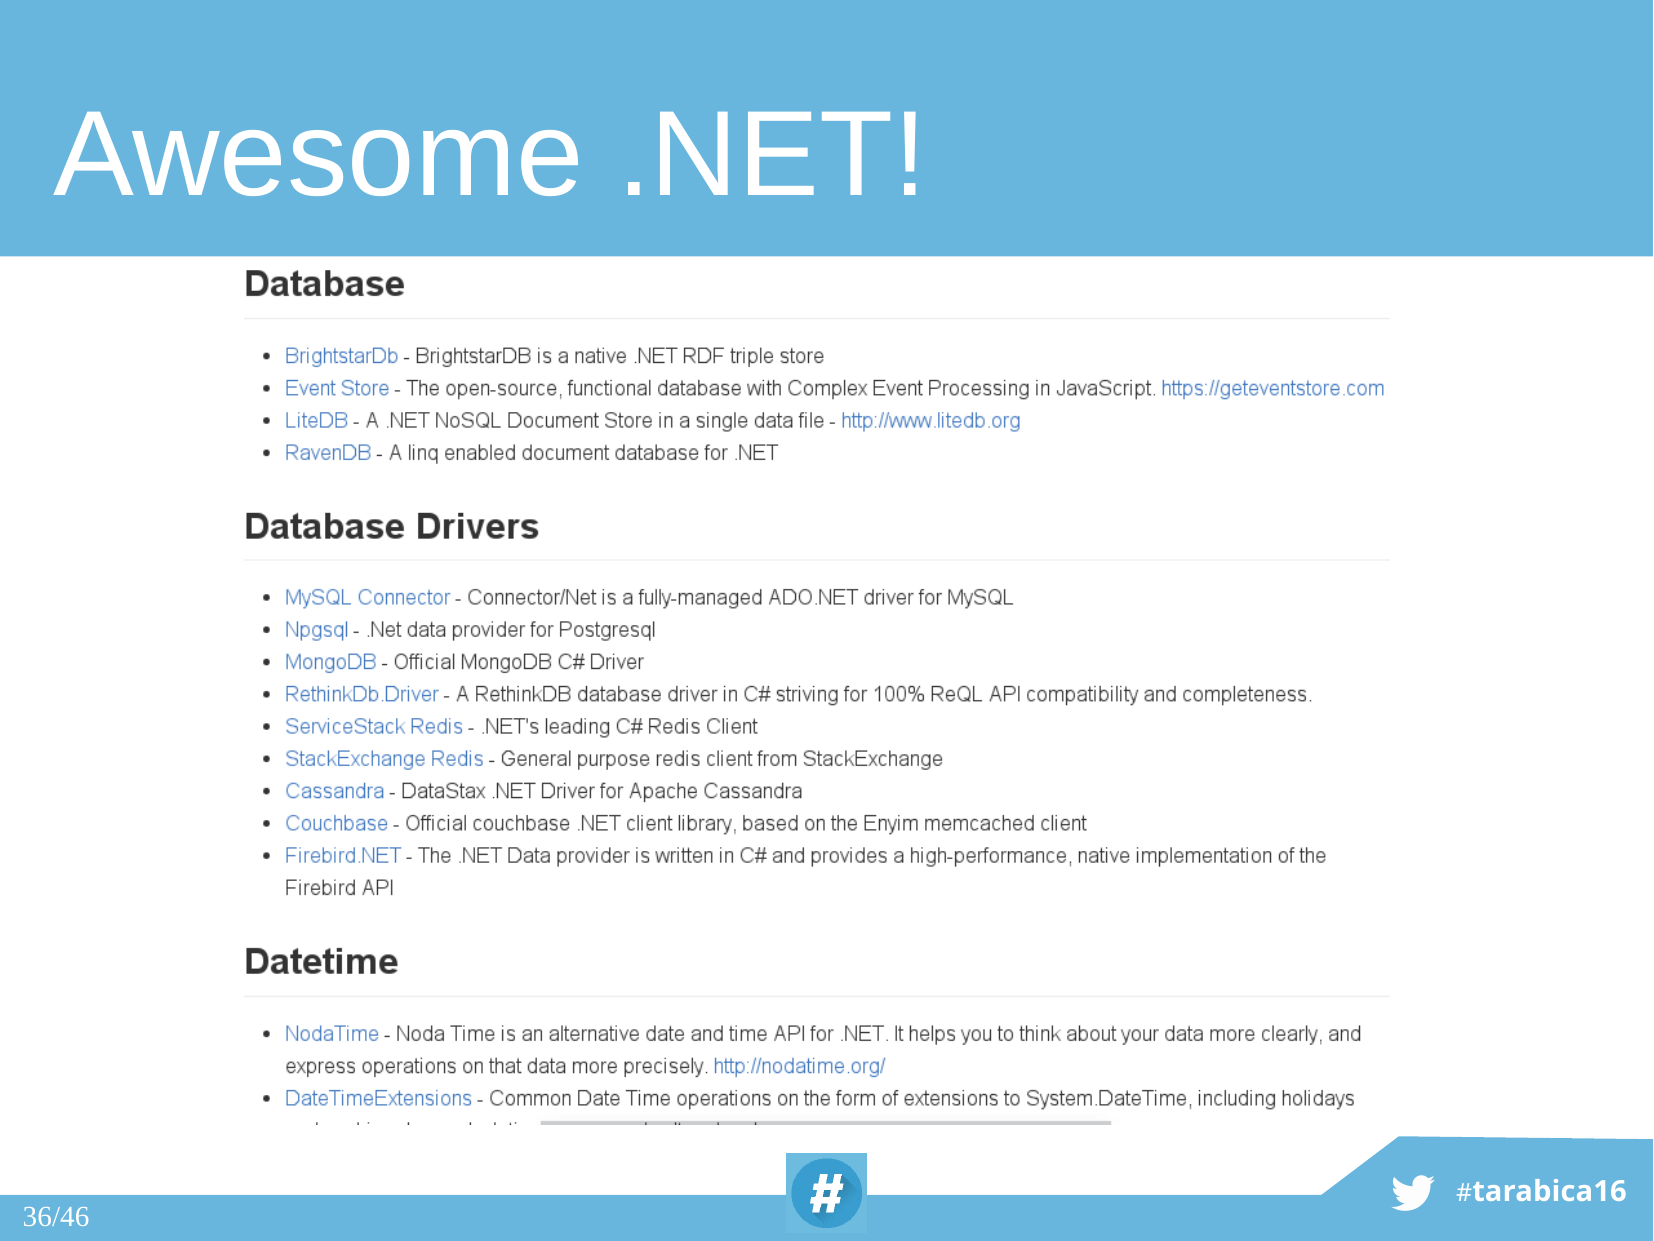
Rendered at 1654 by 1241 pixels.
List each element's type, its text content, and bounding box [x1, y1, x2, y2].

picture [195, 269, 1430, 1126]
title Awesome .NET! [53, 49, 1600, 257]
picture [1378, 1158, 1448, 1228]
picture [786, 1153, 867, 1233]
